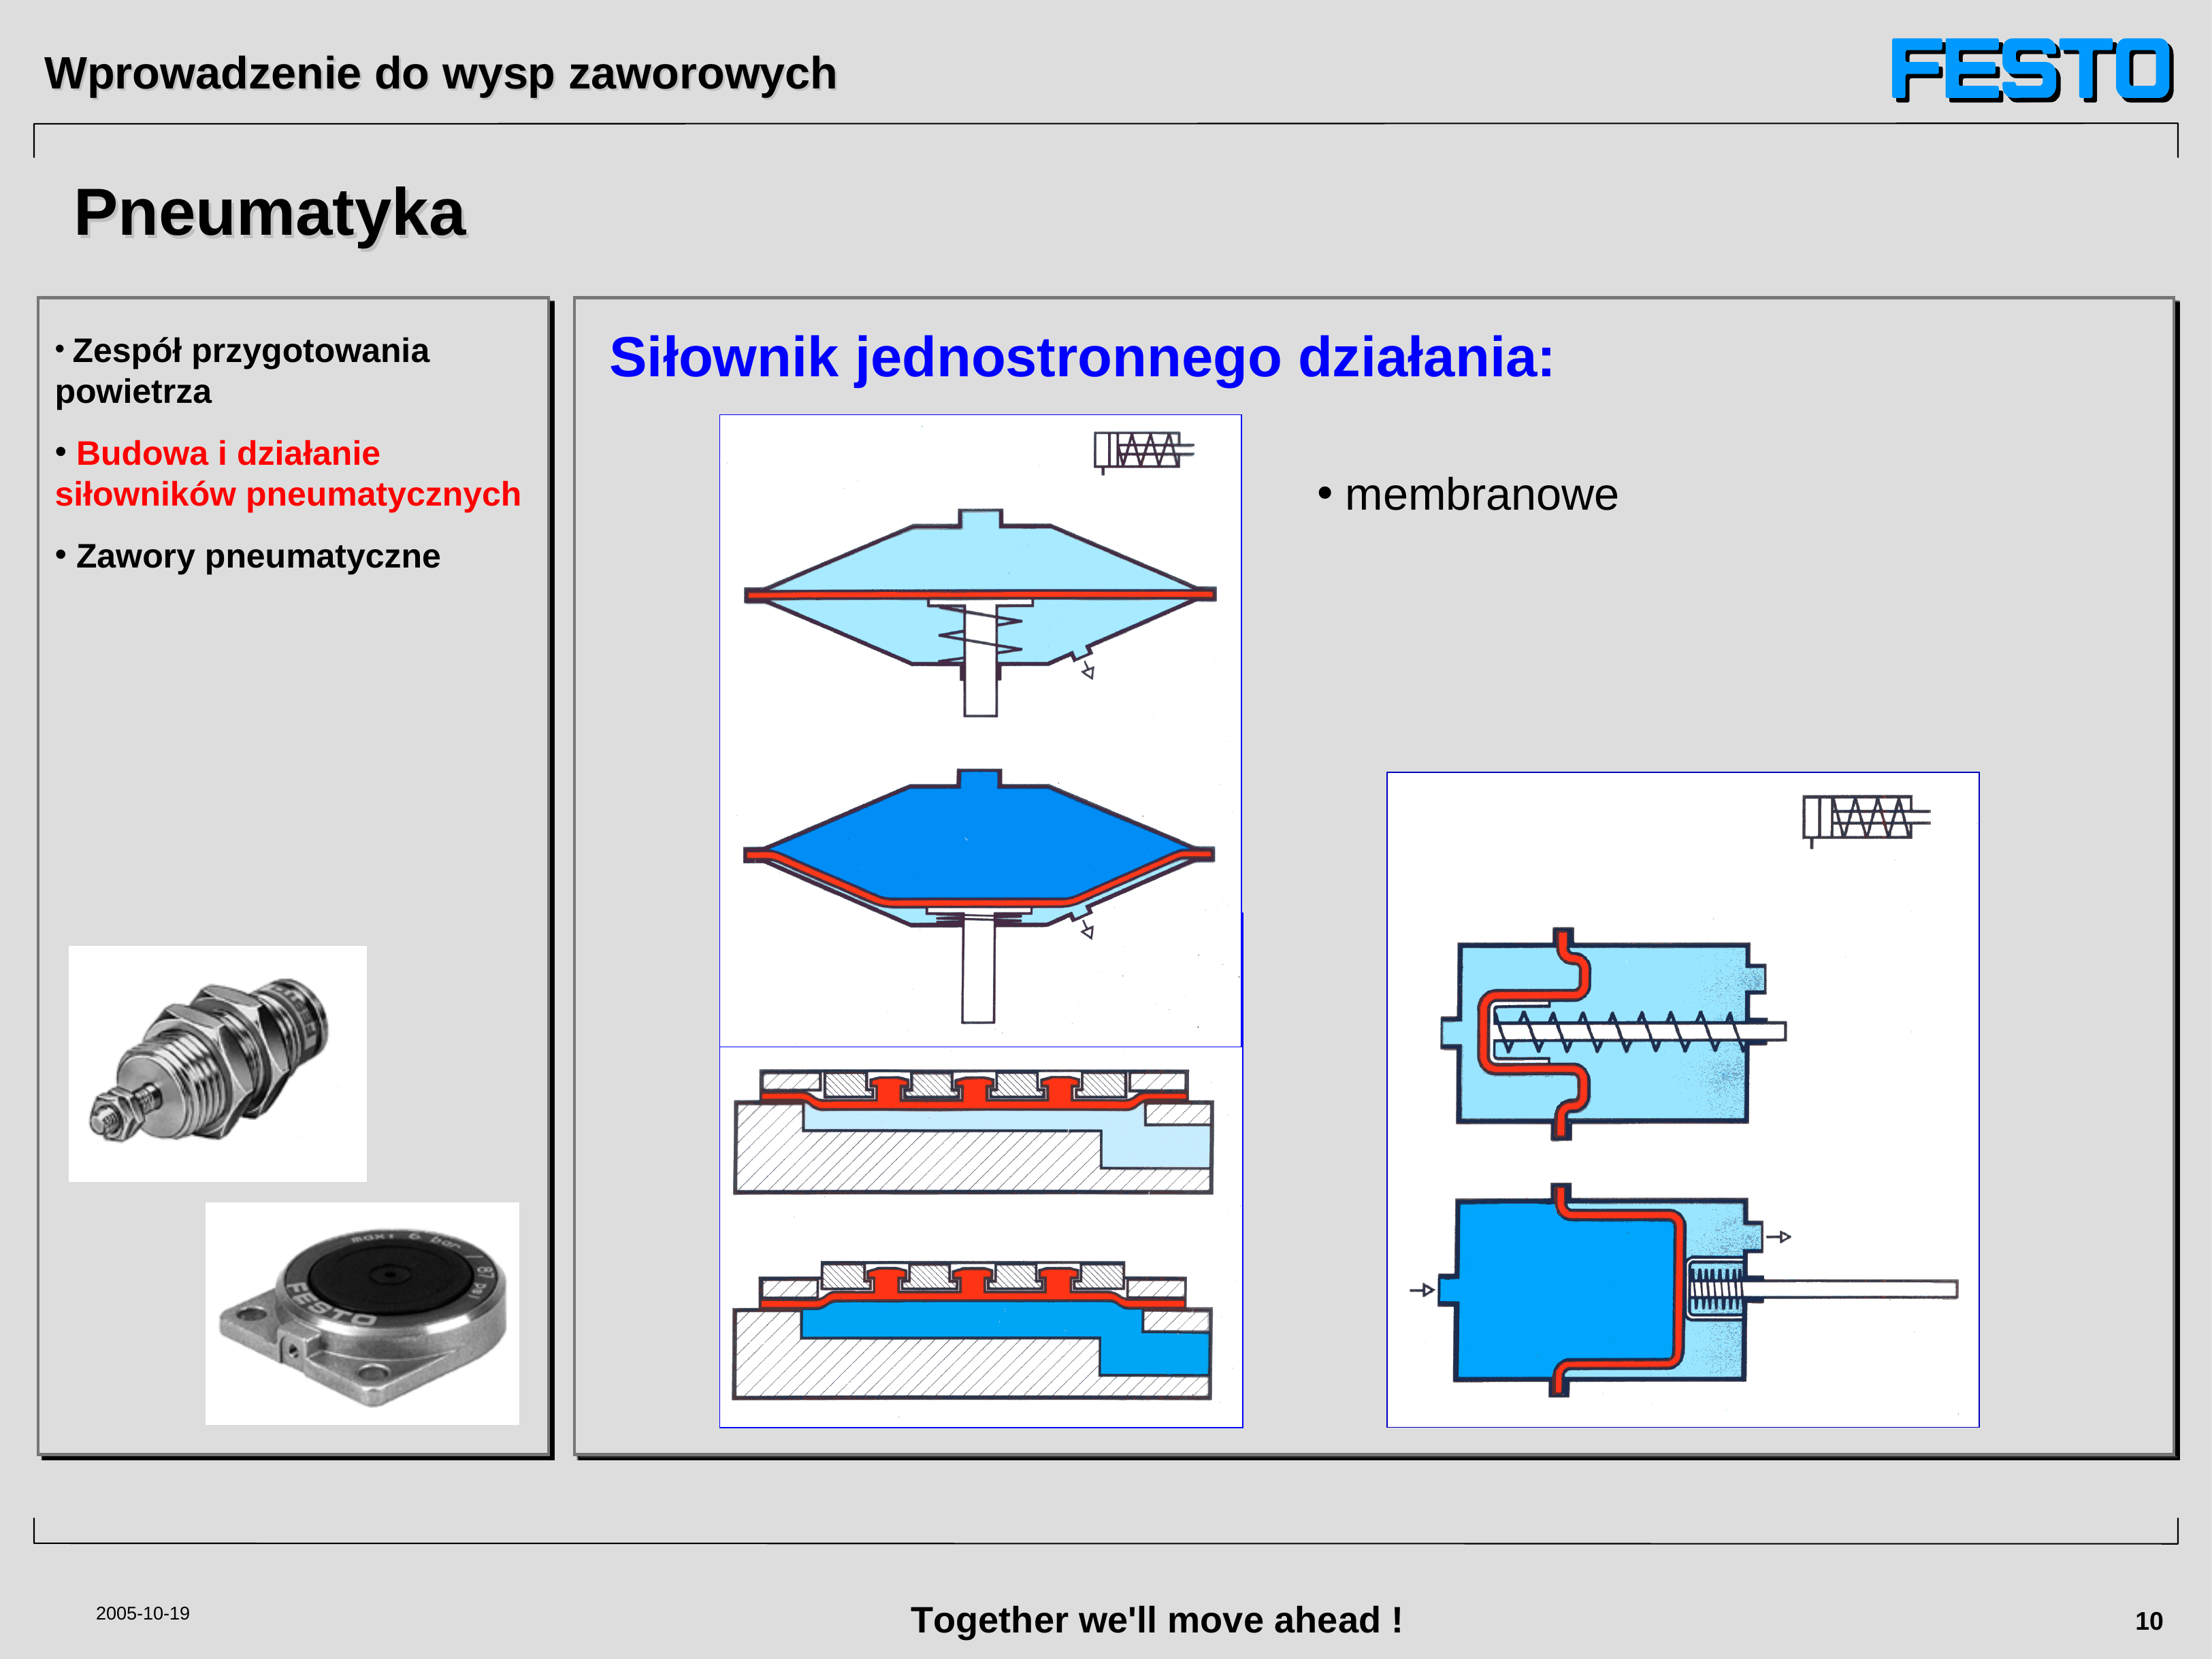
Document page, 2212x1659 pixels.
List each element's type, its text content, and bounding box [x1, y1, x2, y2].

text_box Together we'll move ahead ! [807, 1592, 1508, 1644]
text_box membranowe [1307, 459, 1850, 525]
picture [206, 1202, 519, 1425]
text_box Siłownik jednostronnego działania: [599, 314, 1681, 394]
picture [69, 946, 367, 1182]
picture [1387, 772, 1979, 1427]
text_box <number> [2057, 1592, 2186, 1648]
picture [720, 415, 1241, 1047]
title Pneumatyka [51, 142, 1895, 260]
text_box 2005-10-19 [74, 1592, 387, 1633]
text_box Zespół przygotowania powietrza Budowa i działanie siłowników pneumatycznych Zawory pneumatyczne [44, 323, 536, 642]
picture [720, 913, 1243, 1428]
